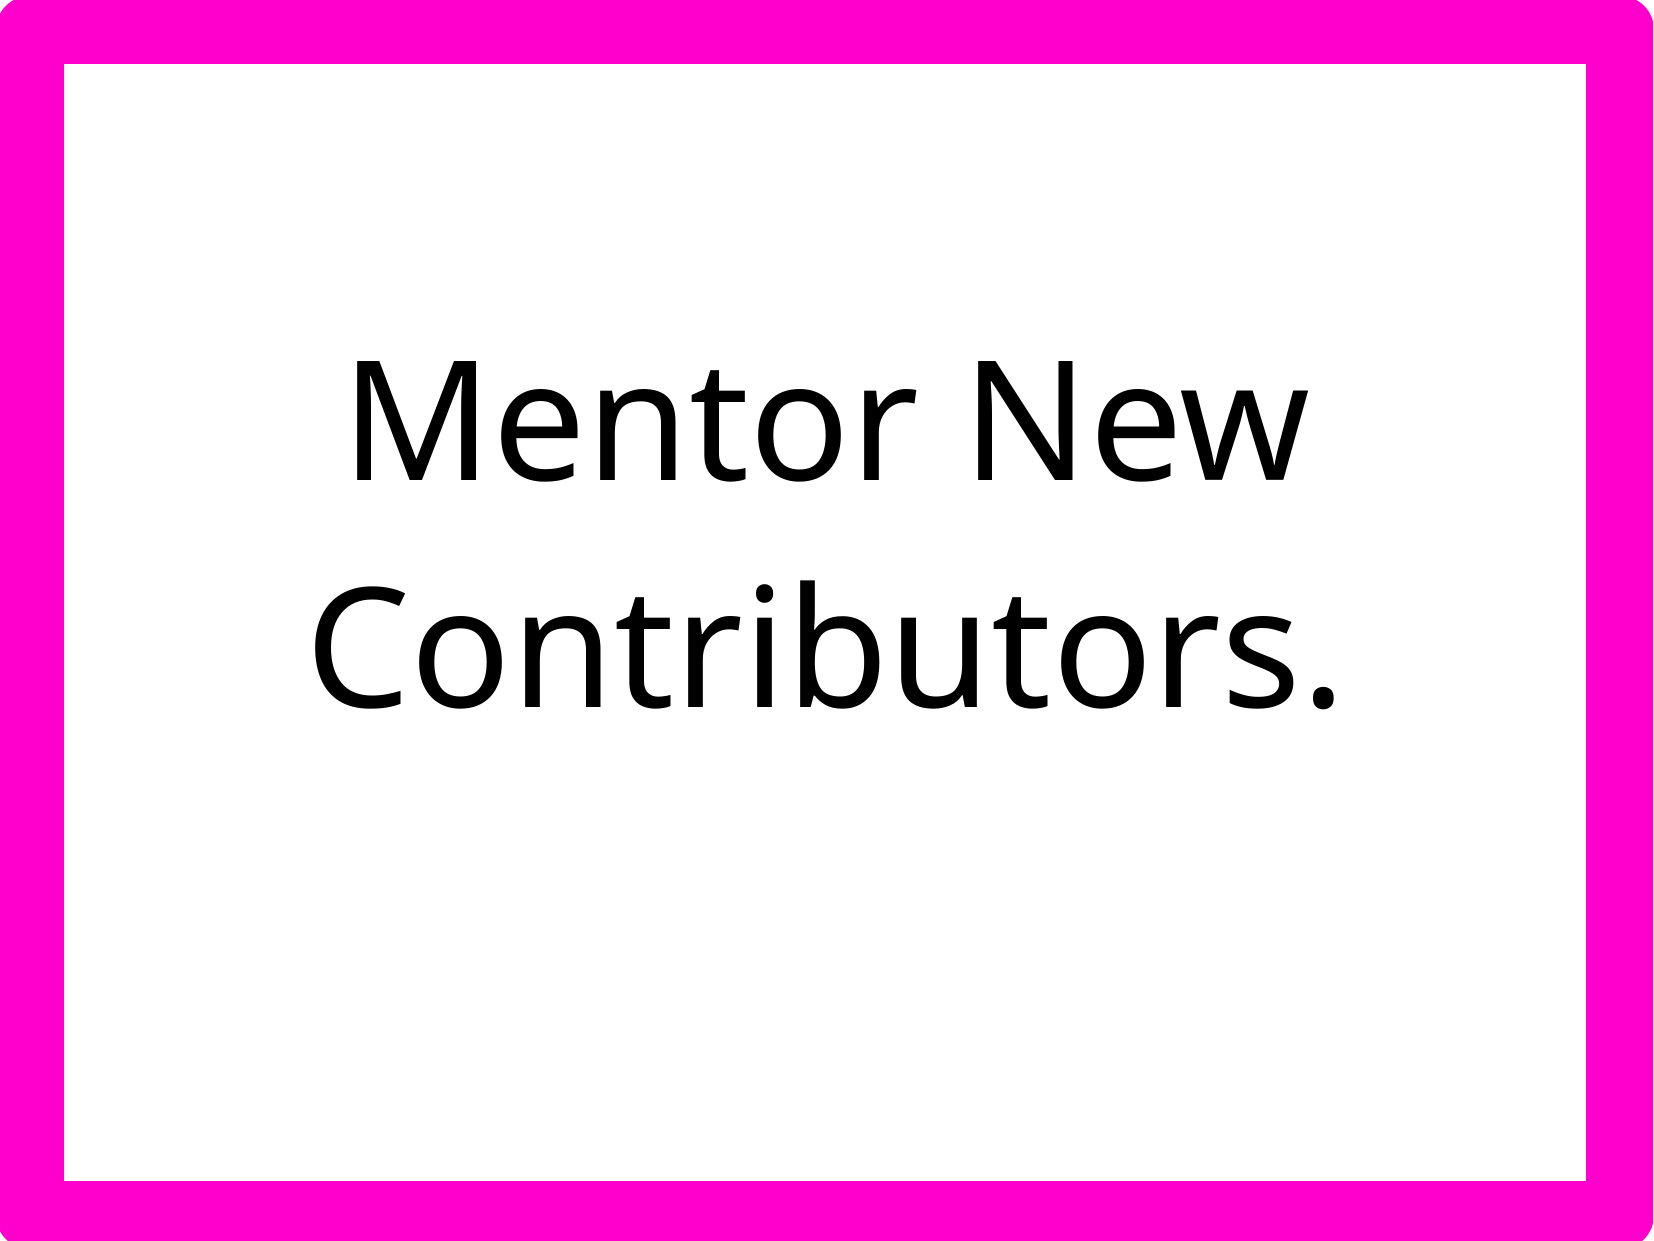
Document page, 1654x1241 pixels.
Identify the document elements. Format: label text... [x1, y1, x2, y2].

text_box Mentor New Contributors. [82, 49, 1571, 1010]
